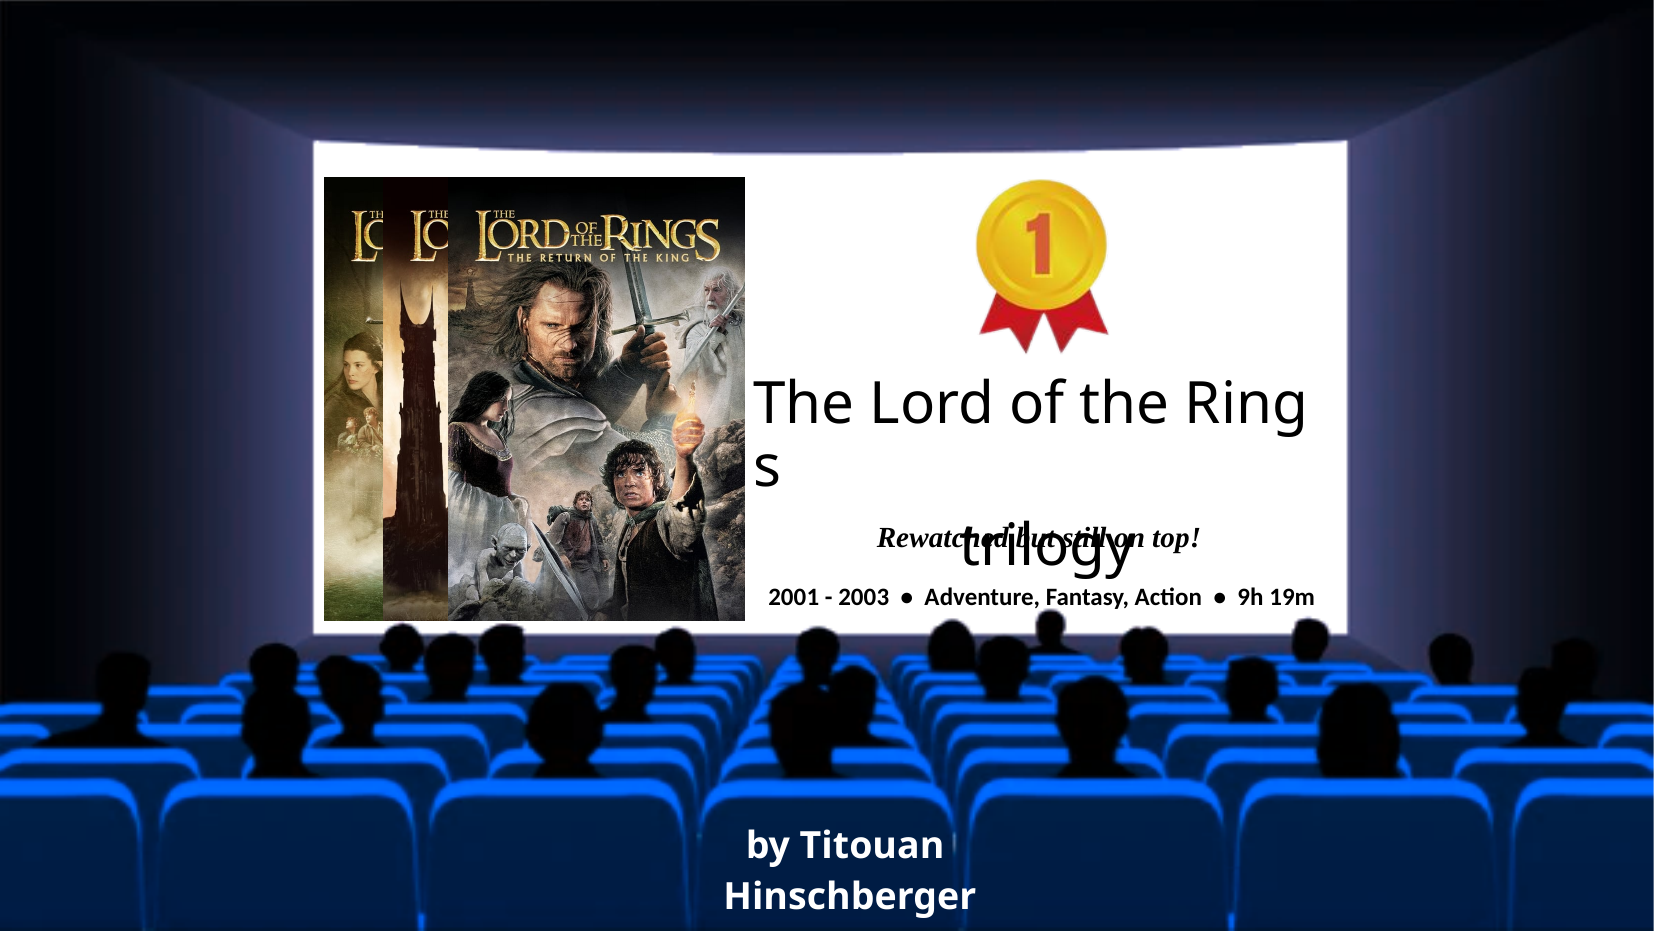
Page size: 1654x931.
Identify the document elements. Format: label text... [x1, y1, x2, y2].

text_box The Lord of the Rings trilogy [745, 354, 1341, 512]
text_box Rewatched but still on top! [745, 513, 1341, 561]
picture [0, 0, 1654, 931]
text_box 2001 - 2003 • Adventure, Fantasy, Action • 9h 19m [745, 578, 1347, 619]
